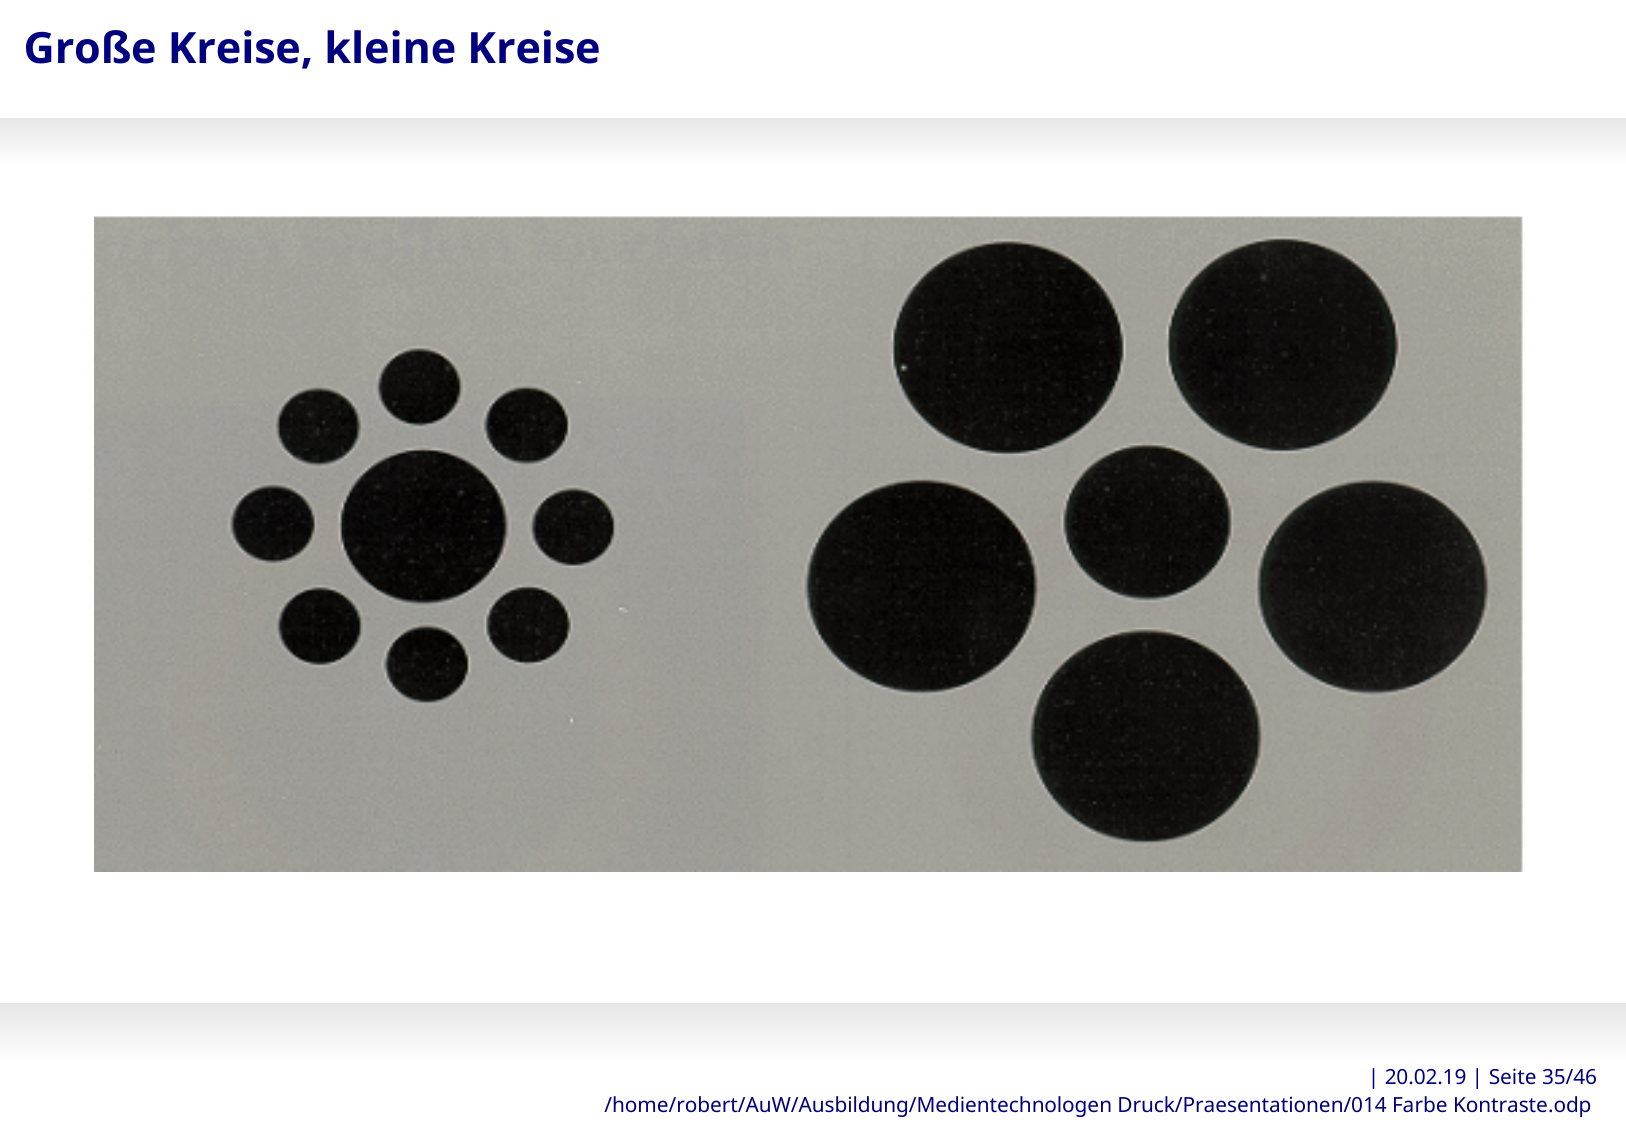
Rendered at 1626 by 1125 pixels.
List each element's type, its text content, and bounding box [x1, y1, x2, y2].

title Große Kreise, kleine Kreise [23, 5, 1600, 154]
picture [94, 215, 1531, 872]
